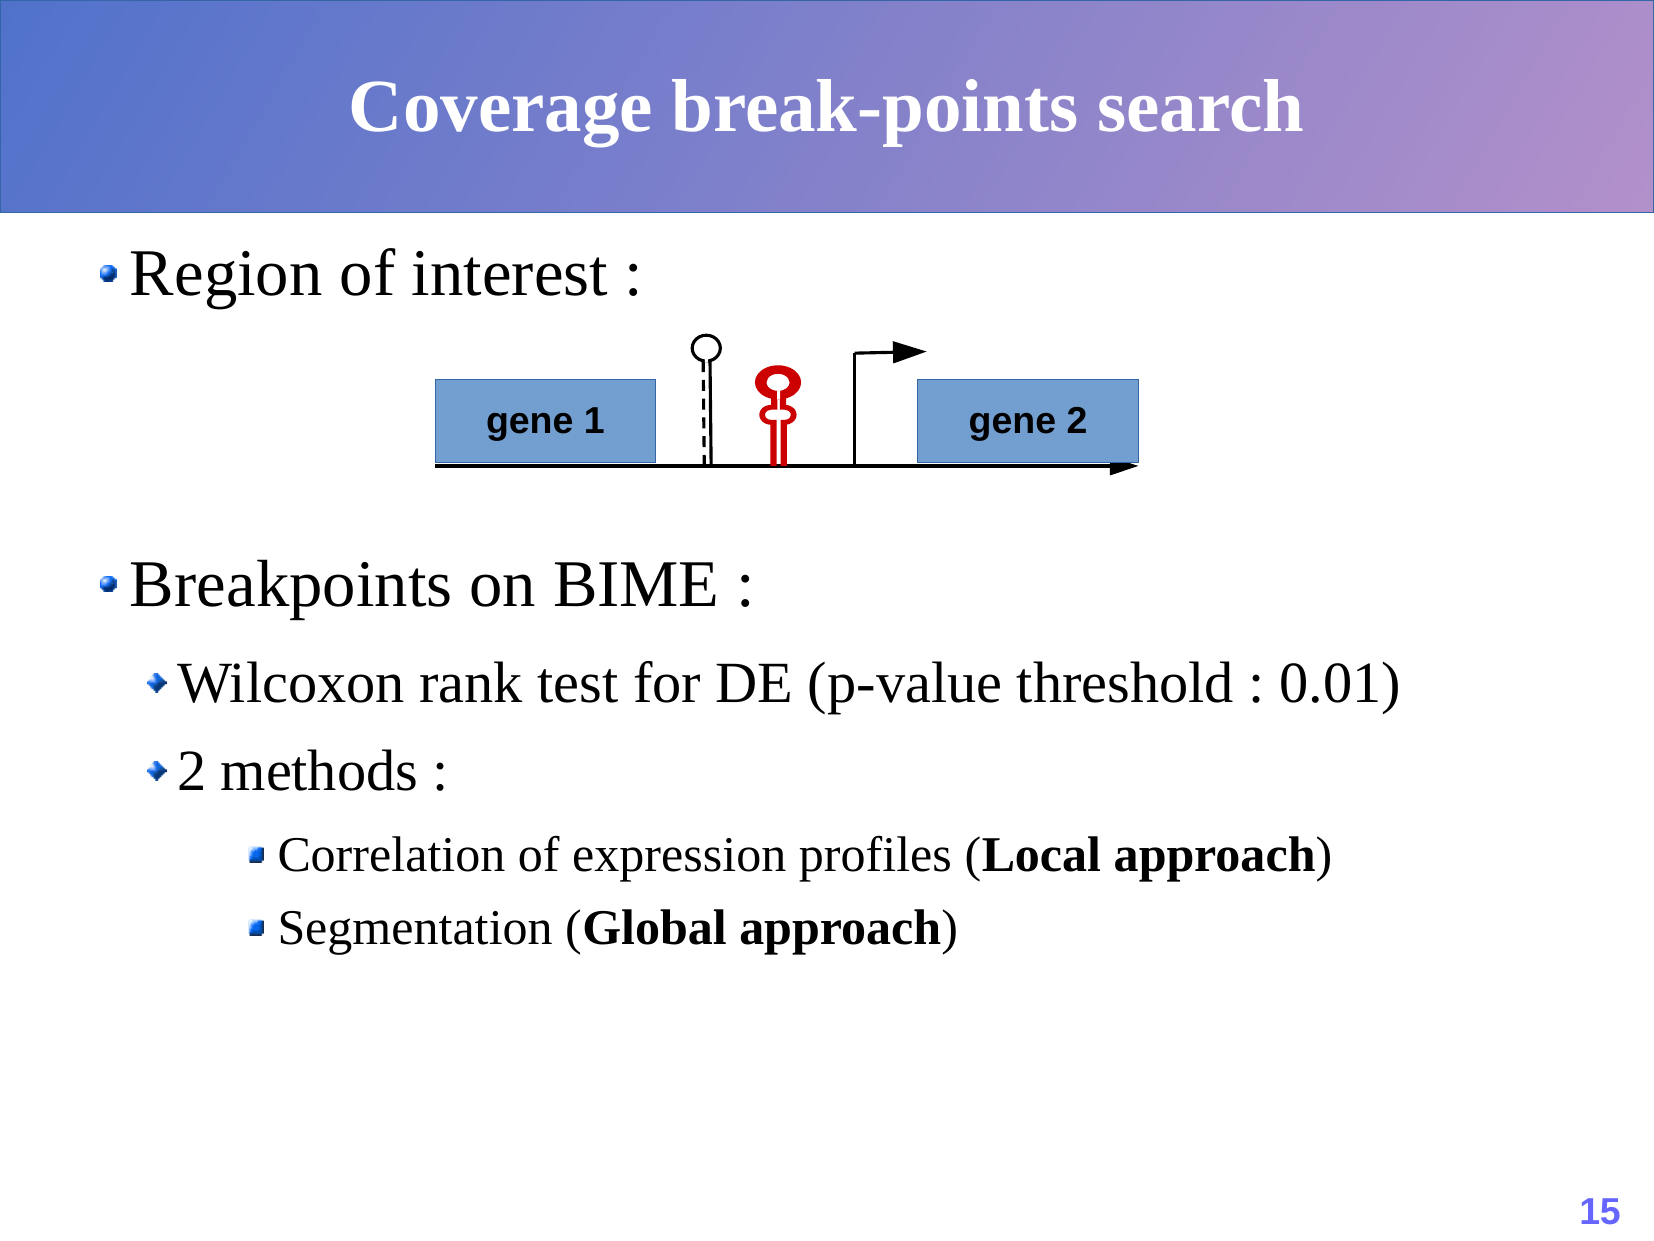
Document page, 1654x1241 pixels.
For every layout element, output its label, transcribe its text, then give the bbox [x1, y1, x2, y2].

text_box 15 [1564, 1183, 1642, 1241]
text_box gene 1 [435, 379, 656, 463]
list Region of interest : Breakpoints on BIME : Wilcoxon rank test for DE (p-value threshold : 0.01) 2 methods : Correlation of expression profiles (Local approach) Segmentation (Global approach) [82, 236, 1571, 1158]
text_box [754, 365, 802, 466]
text_box gene 2 [917, 379, 1139, 463]
text_box [692, 335, 721, 363]
title Coverage break-points search [82, 23, 1571, 189]
